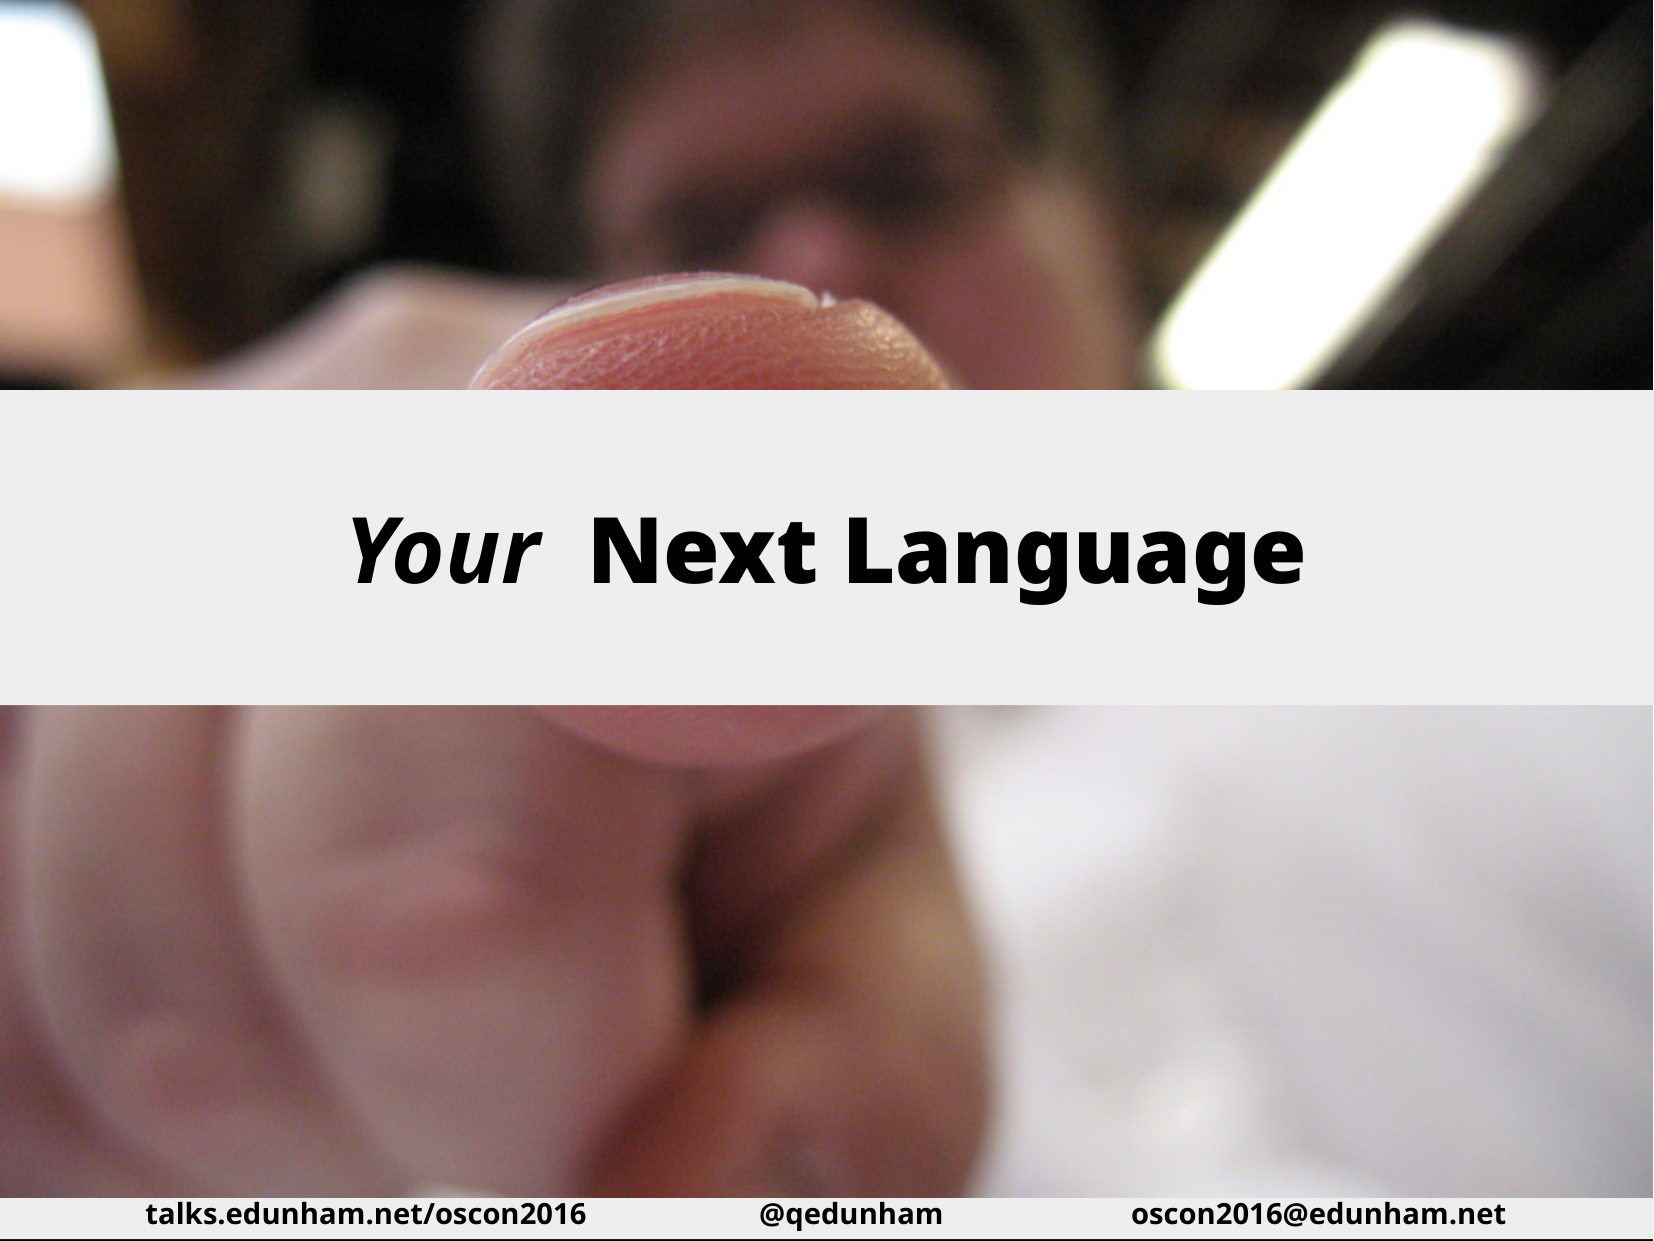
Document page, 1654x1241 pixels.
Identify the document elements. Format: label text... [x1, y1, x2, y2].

title Your Next Language [0, 390, 1653, 706]
picture [0, 0, 1653, 390]
picture [0, 706, 1653, 1198]
